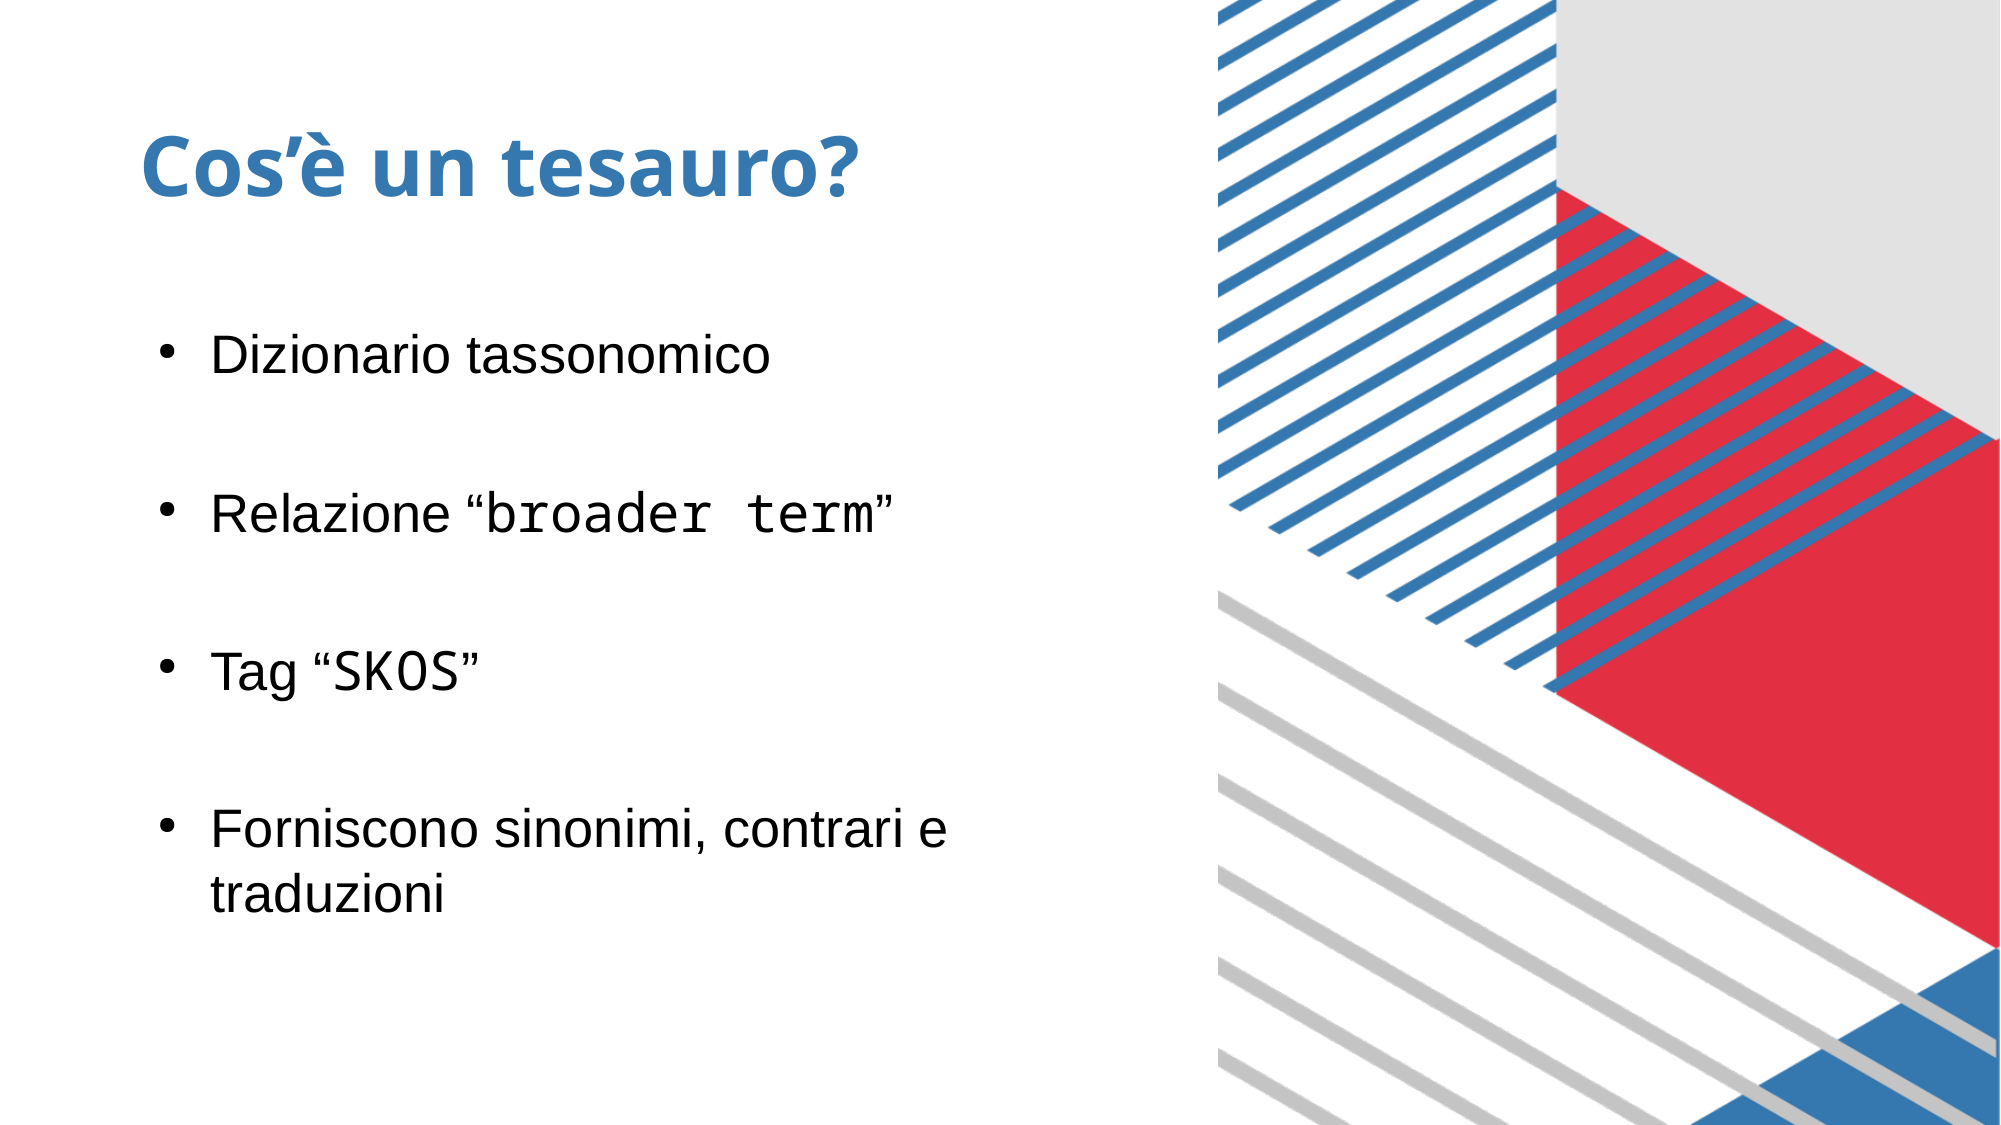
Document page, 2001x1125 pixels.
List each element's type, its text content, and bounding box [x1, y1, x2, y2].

title Cos’è un tesauro? [125, 117, 1188, 313]
list Dizionario tassonomico Relazione “broader term” Tag “SKOS” Forniscono sinonimi, contrari e traduzioni [125, 312, 1166, 850]
picture [1218, 0, 2000, 1125]
